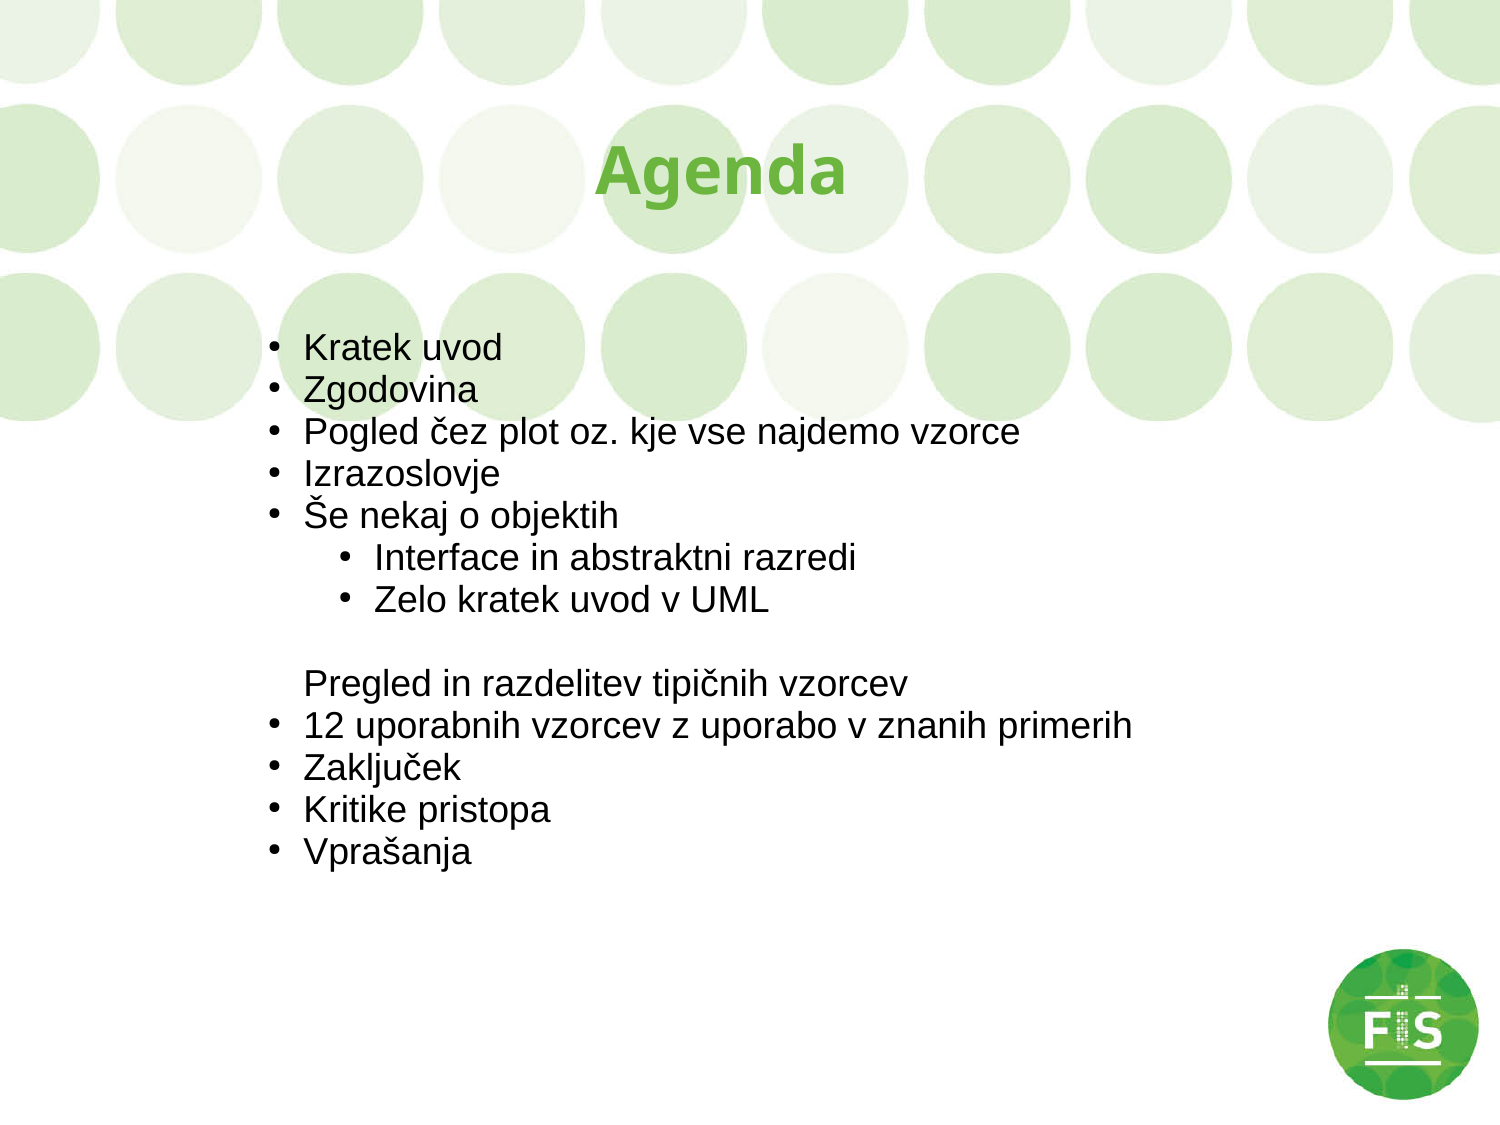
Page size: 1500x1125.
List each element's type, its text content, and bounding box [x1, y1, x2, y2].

text_box Kratek uvod Zgodovina Pogled čez plot oz. kje vse najdemo vzorce Izrazoslovje Še nekaj o objektih Interface in abstraktni razredi Zelo kratek uvod v UML Pregled in razdelitev tipičnih vzorcev 12 uporabnih vzorcev z uporabo v znanih primerih Zaključek Kritike pristopa Vprašanja [253, 318, 1264, 1048]
picture [0, 0, 1500, 1125]
title Agenda [47, 129, 1398, 237]
